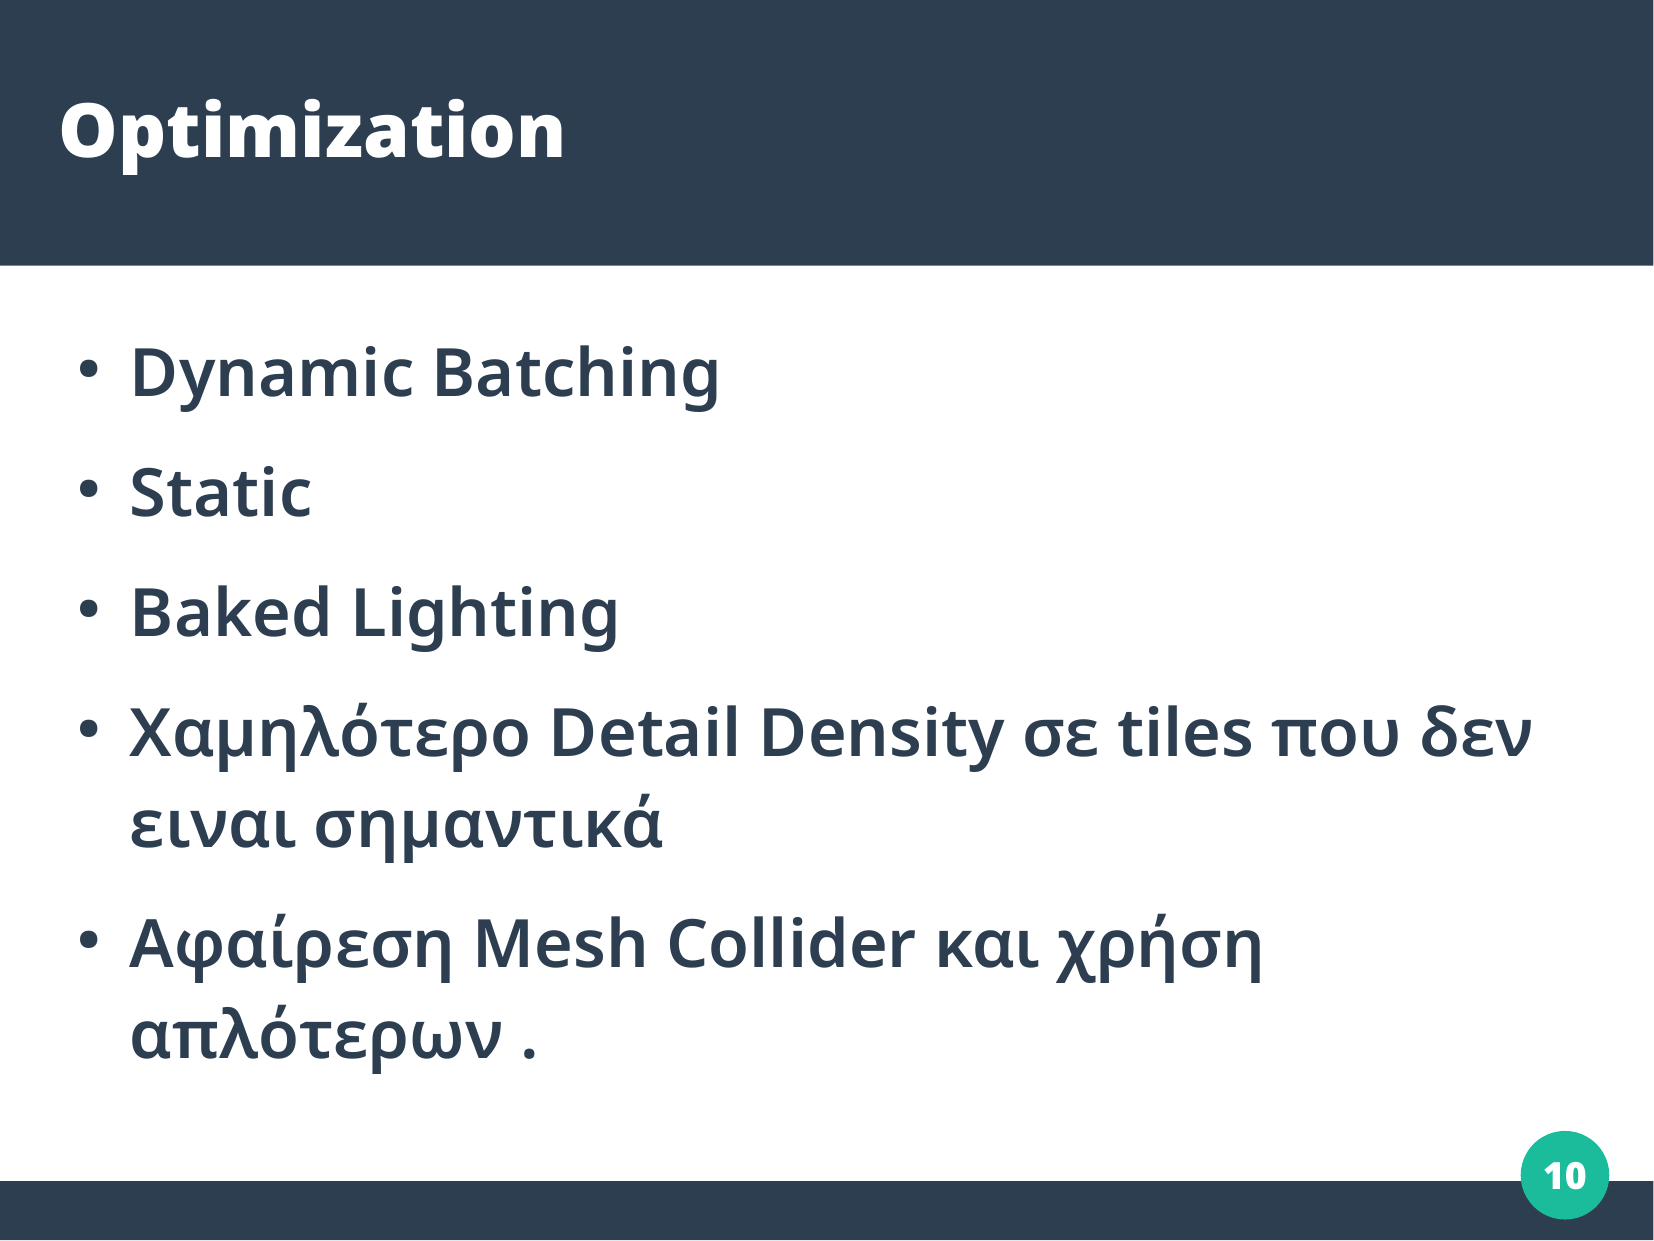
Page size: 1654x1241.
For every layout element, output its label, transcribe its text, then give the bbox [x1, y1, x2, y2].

title Optimization [59, 49, 1595, 207]
list Dynamic Batching Static Baked Lighting Χαμηλότερο Detail Density σε tiles που δεν ειναι σημαντικά Αφαίρεση Mesh Collider και χρήση απλότερων . [59, 324, 1595, 1152]
